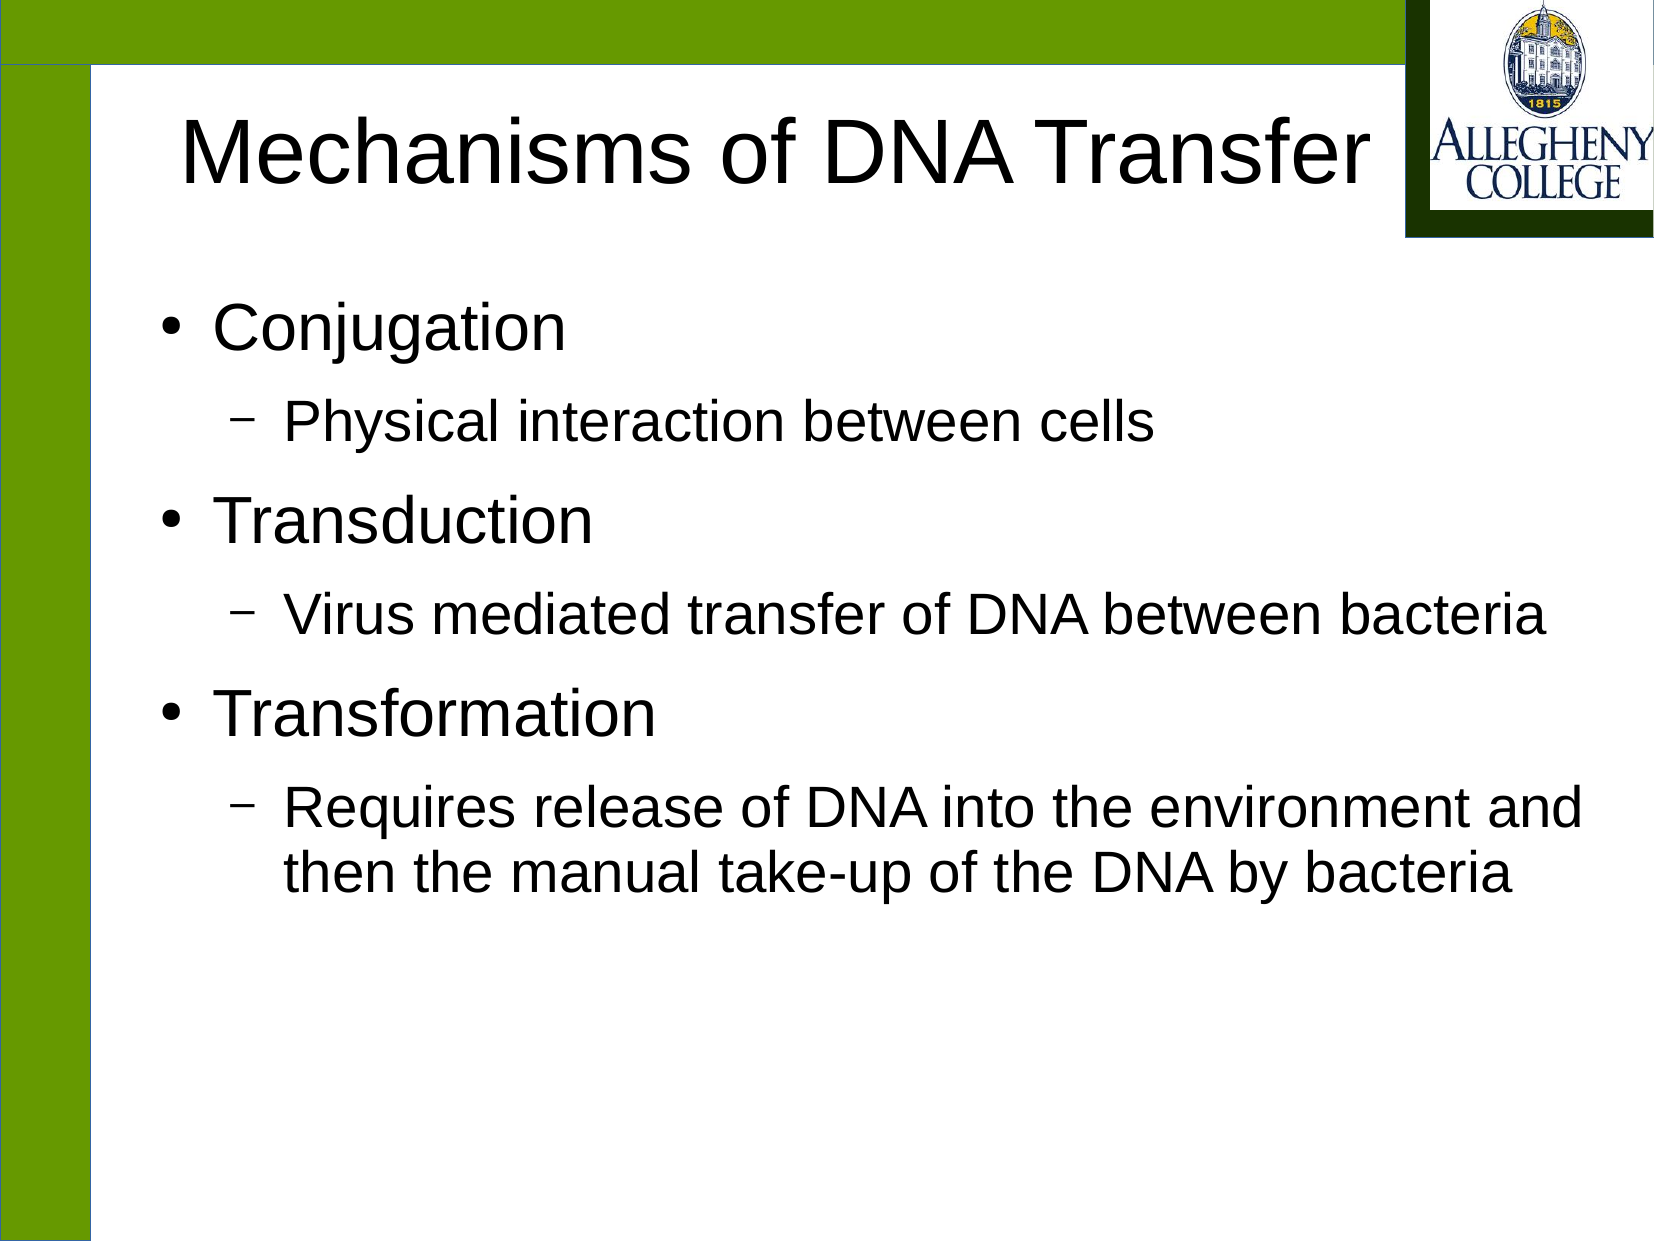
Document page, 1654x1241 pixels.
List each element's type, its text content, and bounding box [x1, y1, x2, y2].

list Conjugation Physical interaction between cells Transduction Virus mediated transfer of DNA between bacteria Transformation Requires release of DNA into the environment and then the manual take-up of the DNA by bacteria [141, 290, 1630, 1010]
text_box [0, 0, 1654, 1241]
title Mechanisms of DNA Transfer [91, 65, 1478, 256]
picture [1430, 0, 1654, 210]
